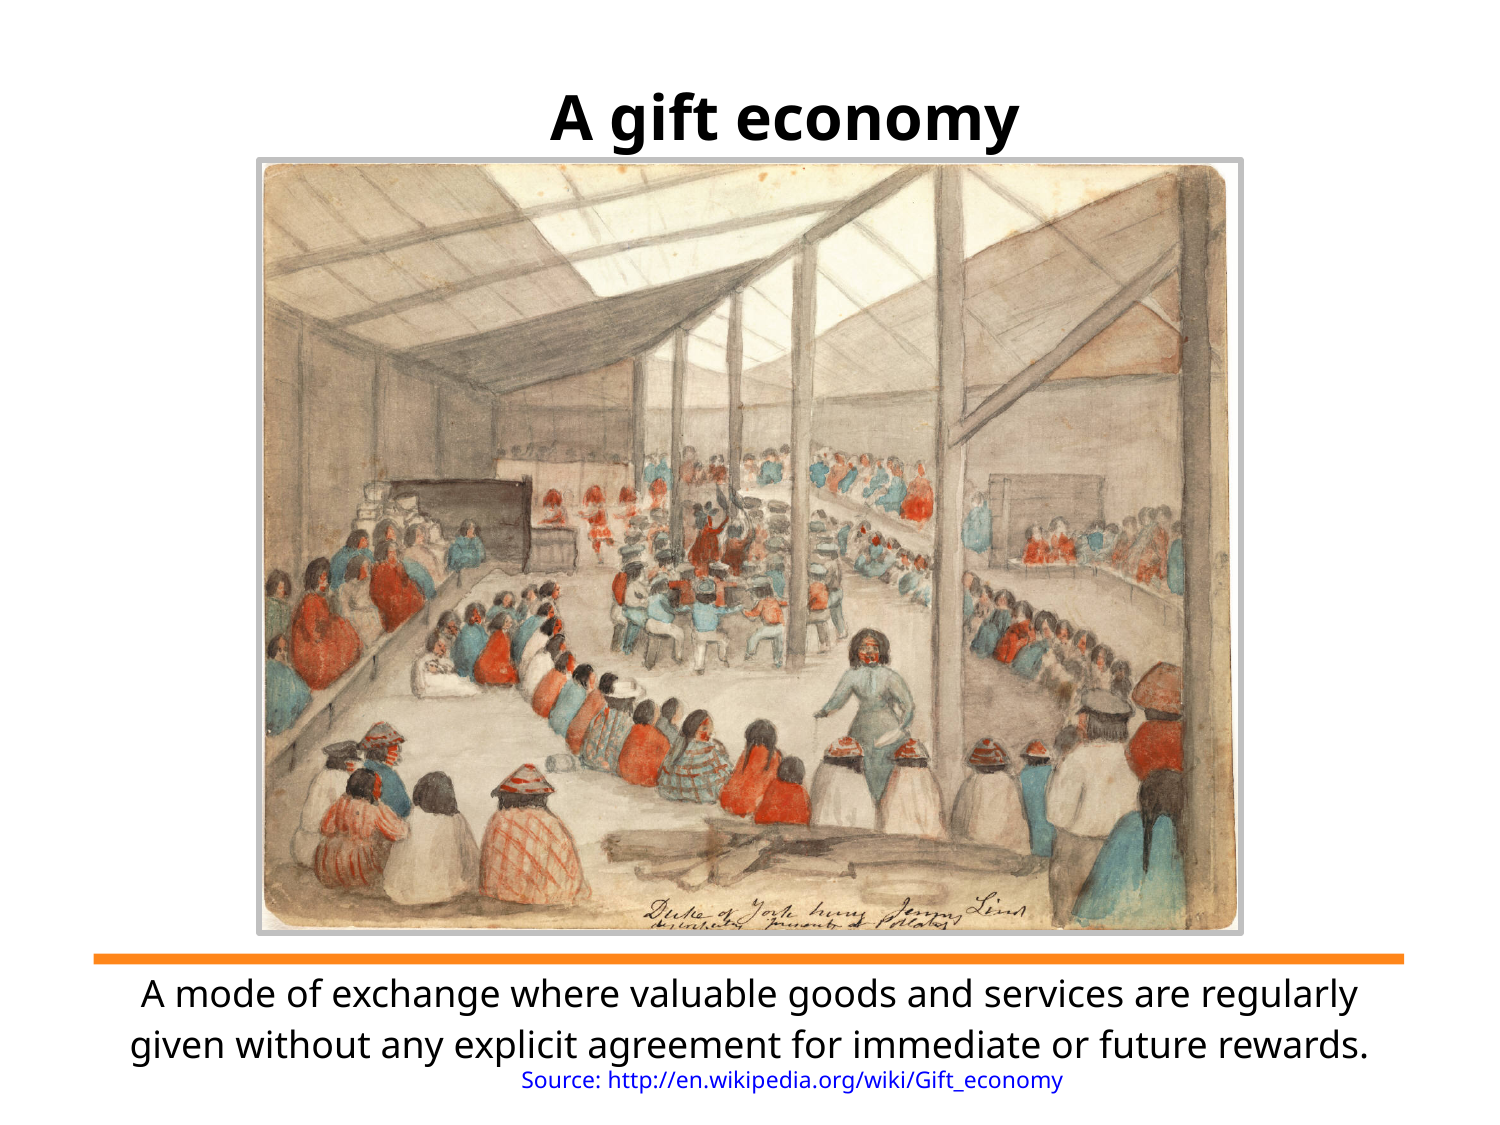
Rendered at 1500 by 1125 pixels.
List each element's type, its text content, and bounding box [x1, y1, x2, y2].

title A gift economy [110, 44, 1461, 188]
picture [0, 0, 1500, 1125]
text_box Source: http://en.wikipedia.org/wiki/Gift_economy [506, 1056, 994, 1098]
text_box A mode of exchange where valuable goods and services are regularly given without any explicit agreement for immediate or future rewards. [102, 960, 1398, 1064]
